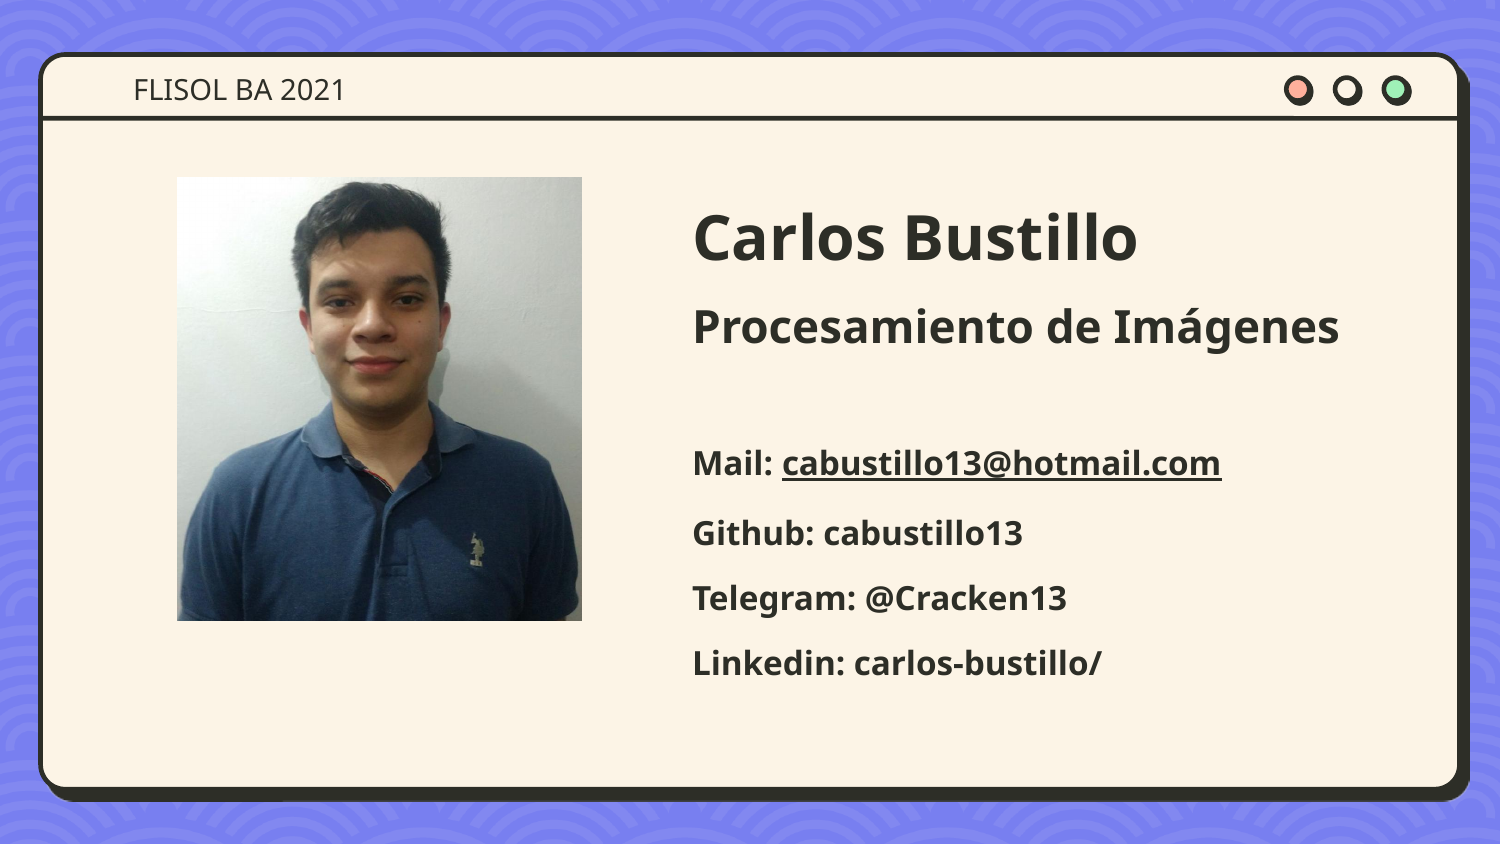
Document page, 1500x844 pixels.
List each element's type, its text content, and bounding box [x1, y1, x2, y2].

text_box FLISOL BA 2021 [118, 61, 809, 116]
picture [0, 0, 1500, 844]
subtitle Carlos Bustillo Procesamiento de Imágenes Mail: cabustillo13@hotmail.com Github: cabustillo13 Telegram: @Cracken13 Linkedin: carlos-bustillo/ [677, 178, 1390, 702]
